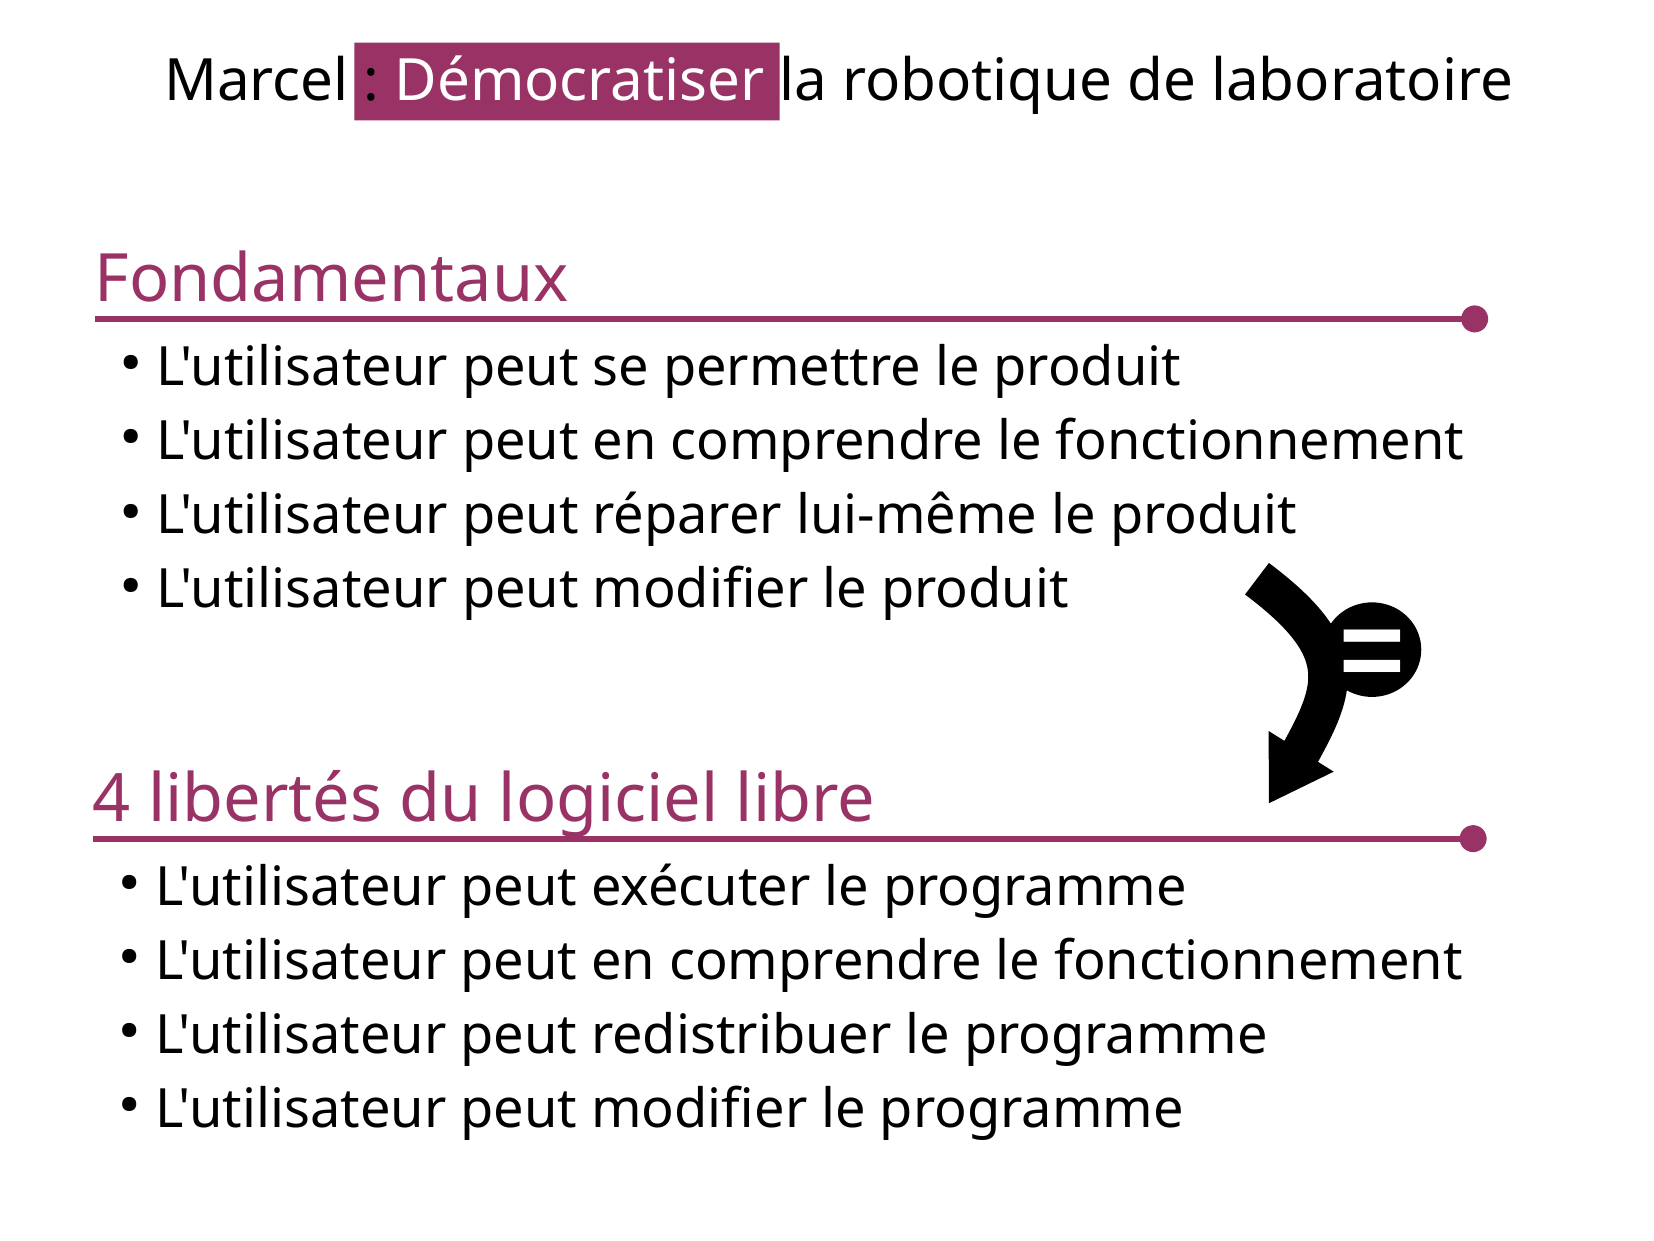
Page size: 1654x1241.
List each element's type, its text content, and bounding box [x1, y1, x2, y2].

text_box L'utilisateur peut se permettre le produit L'utilisateur peut en comprendre le fonctionnement L'utilisateur peut réparer lui-même le produit L'utilisateur peut modifier le produit [106, 319, 1654, 638]
title Marcel : Démocratiser la robotique de laboratoire [94, 0, 1583, 156]
title 4 libertés du logiciel libre [93, 752, 1582, 839]
text_box = [1322, 602, 1422, 697]
text_box L'utilisateur peut exécuter le programme L'utilisateur peut en comprendre le fonctionnement L'utilisateur peut redistribuer le programme L'utilisateur peut modifier le programme [104, 839, 1654, 1158]
title Fondamentaux [94, 232, 1583, 319]
